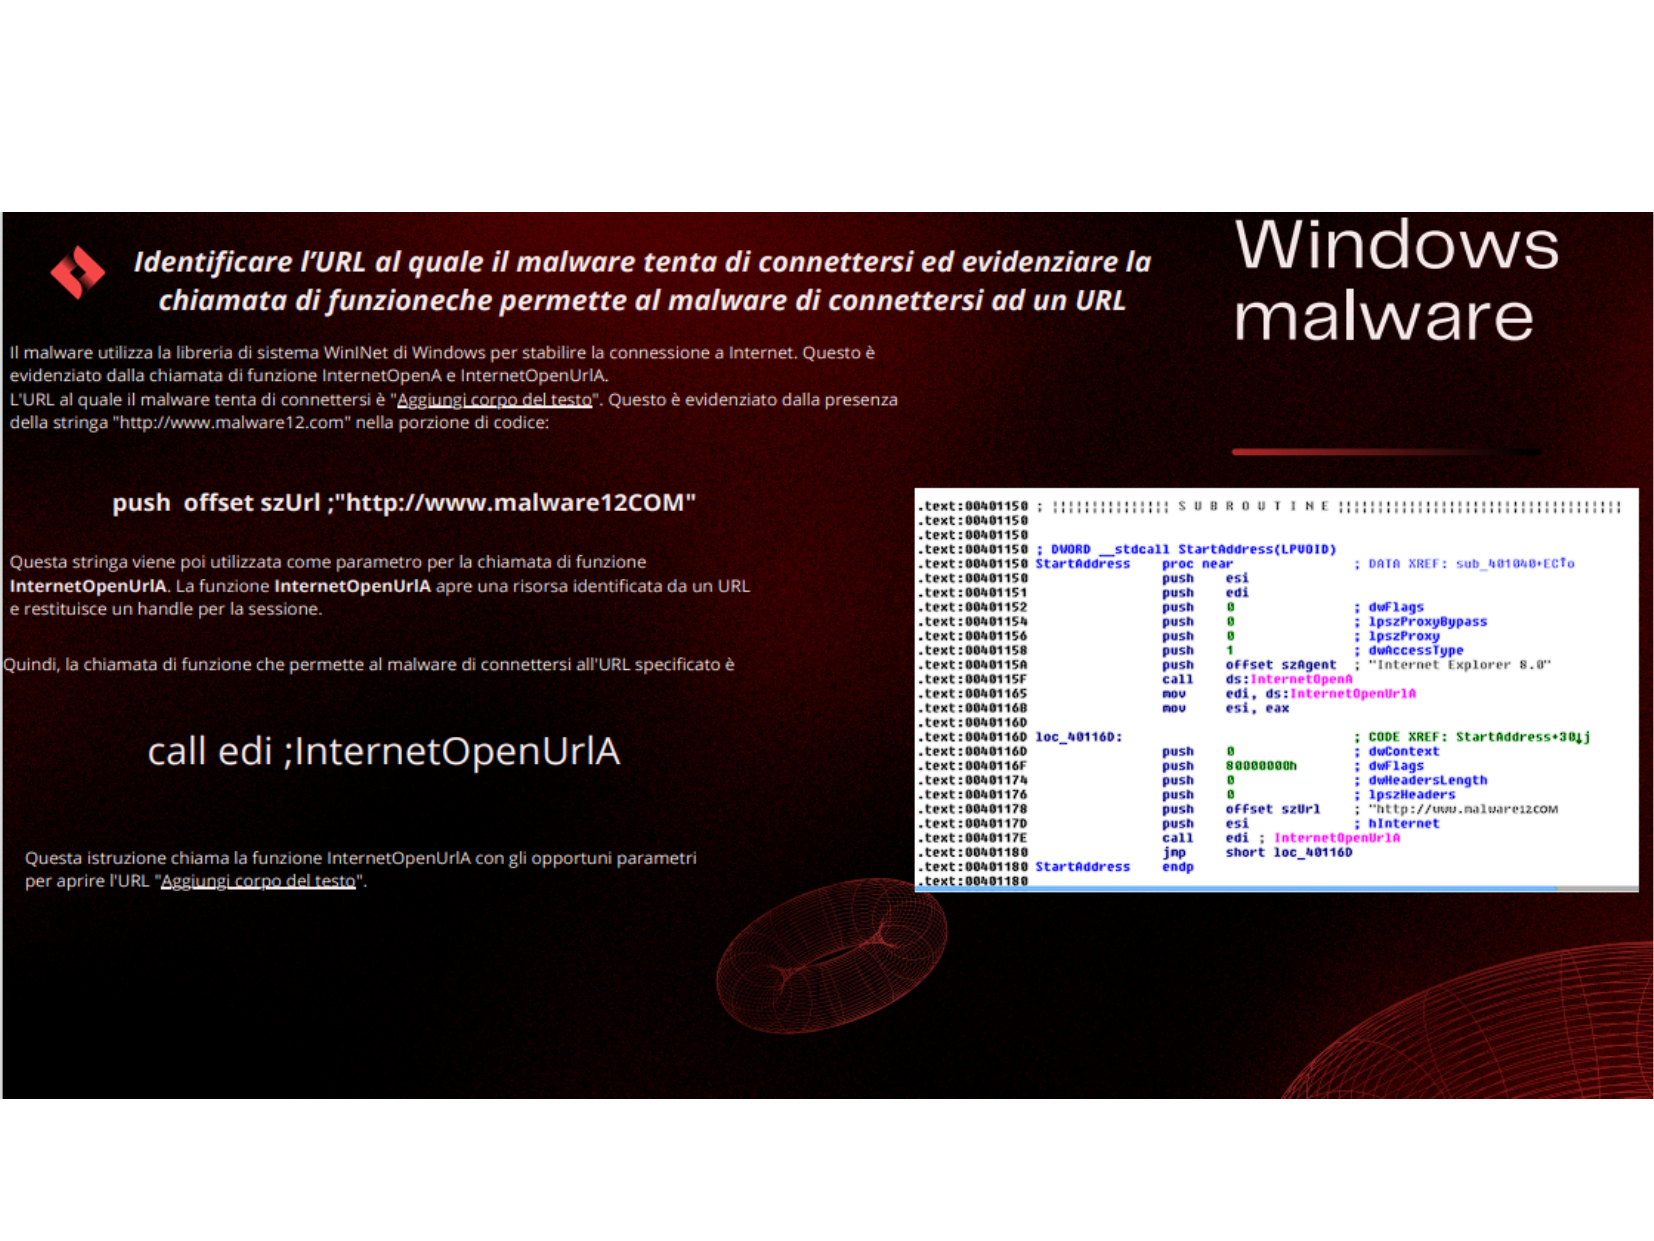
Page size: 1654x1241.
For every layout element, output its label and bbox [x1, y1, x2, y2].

picture [0, 212, 1654, 1099]
